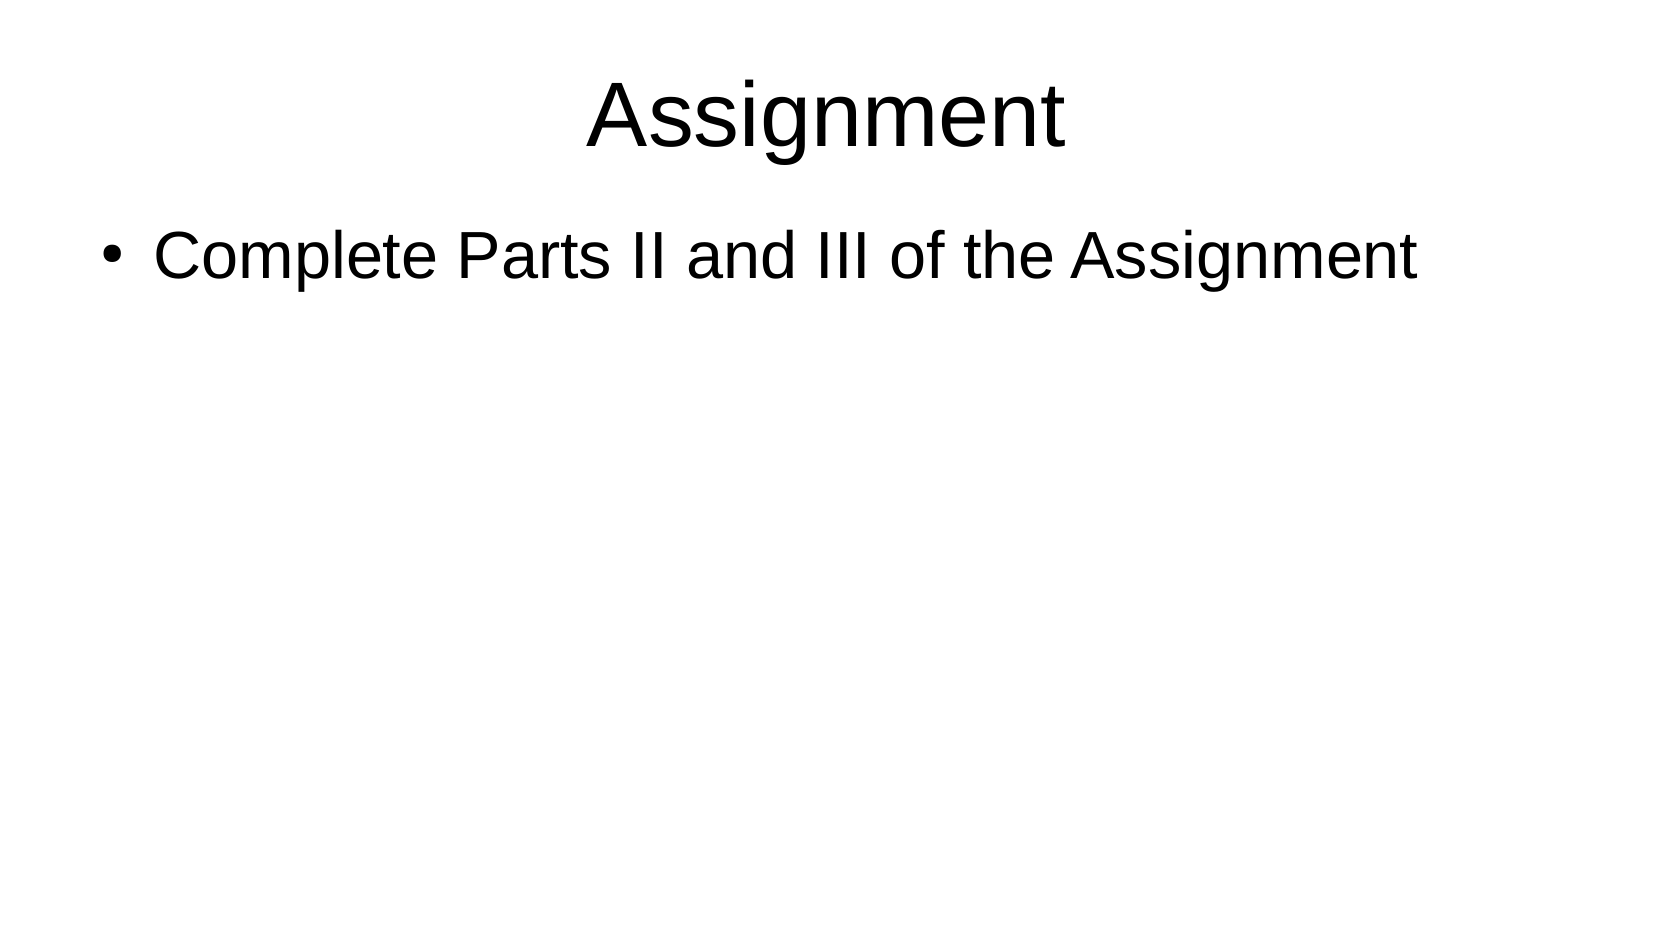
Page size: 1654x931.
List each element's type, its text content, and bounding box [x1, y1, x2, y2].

list Complete Parts II and III of the Assignment [82, 217, 1571, 758]
title Assignment [82, 37, 1571, 193]
